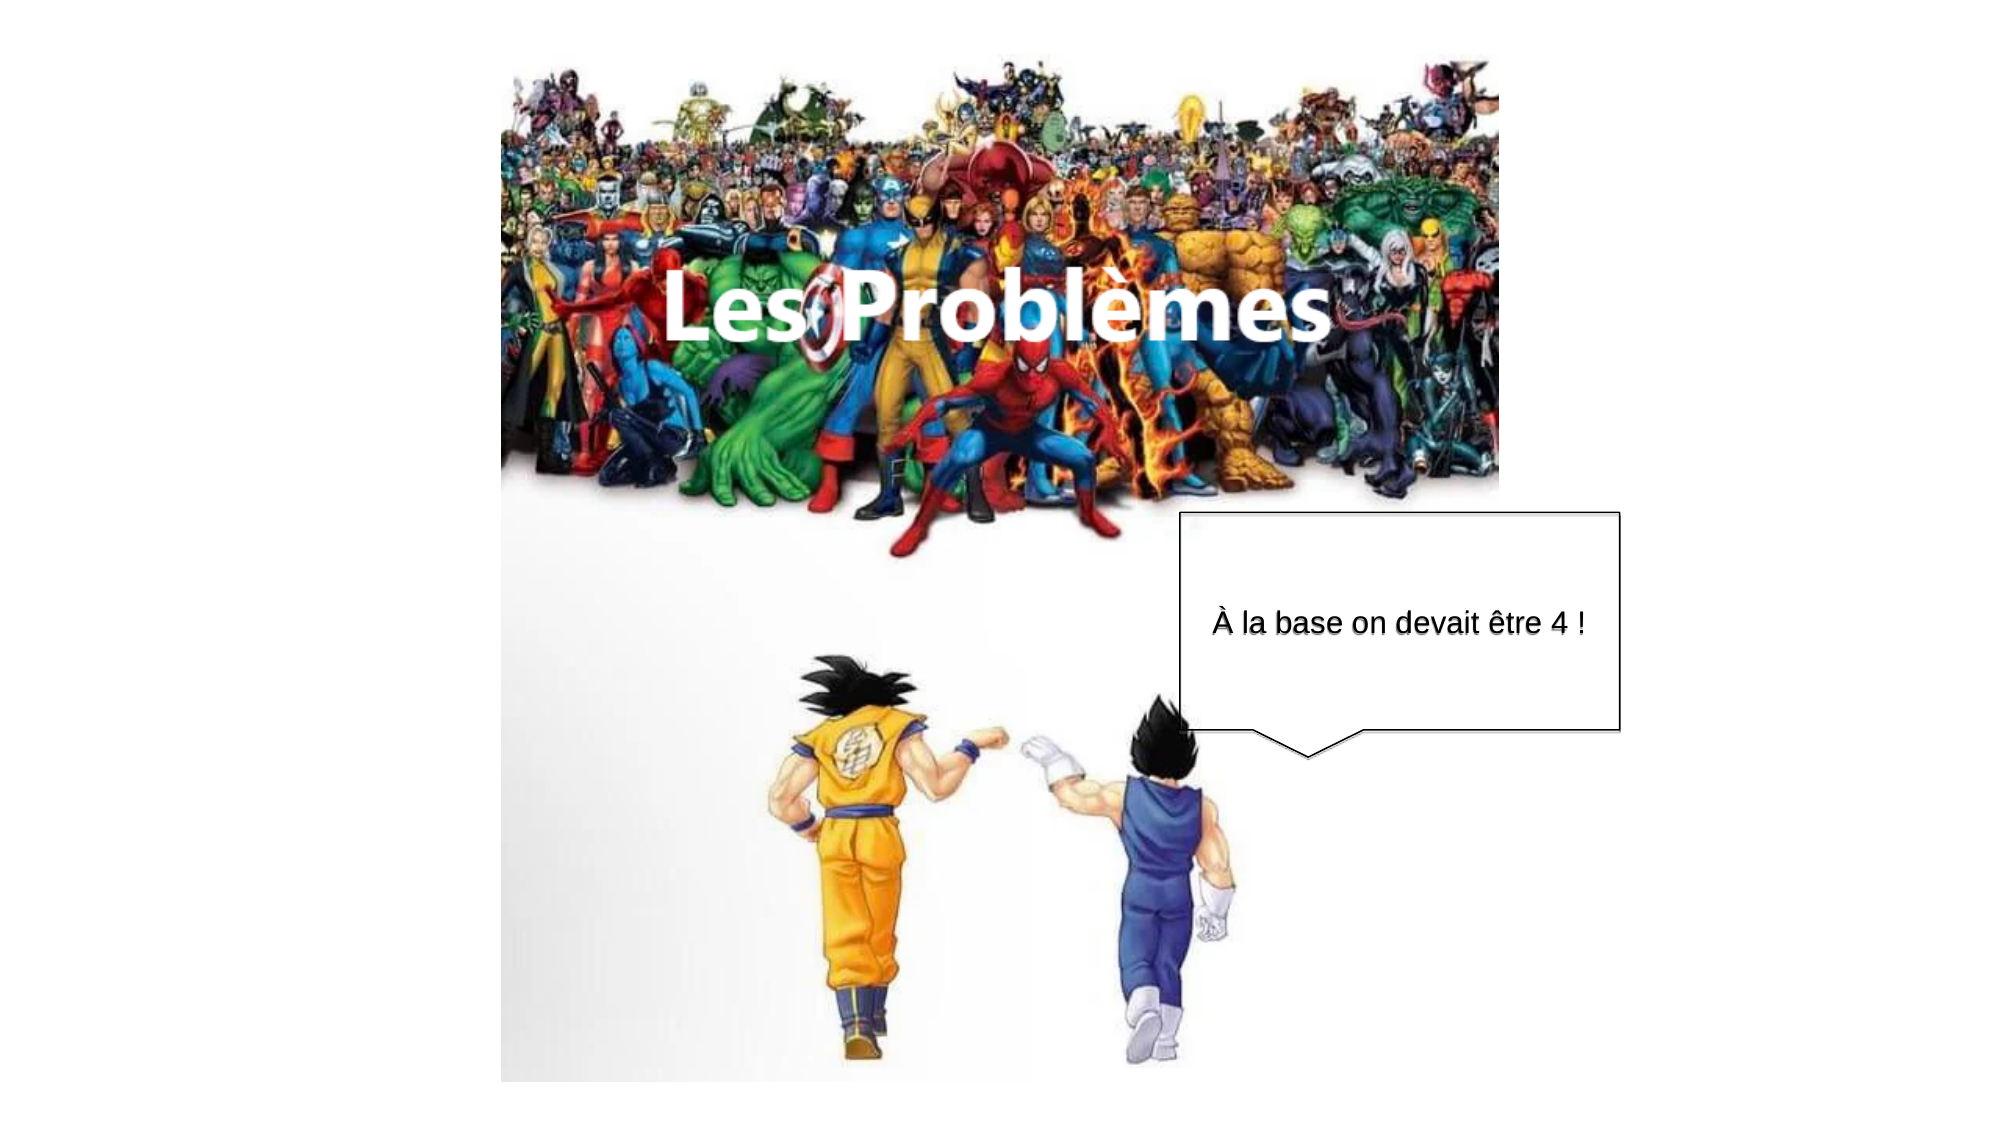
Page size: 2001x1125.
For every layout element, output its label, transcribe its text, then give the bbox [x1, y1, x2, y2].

picture [501, 42, 1499, 1083]
text_box À la base on devait être 4 ! [1179, 512, 1620, 758]
